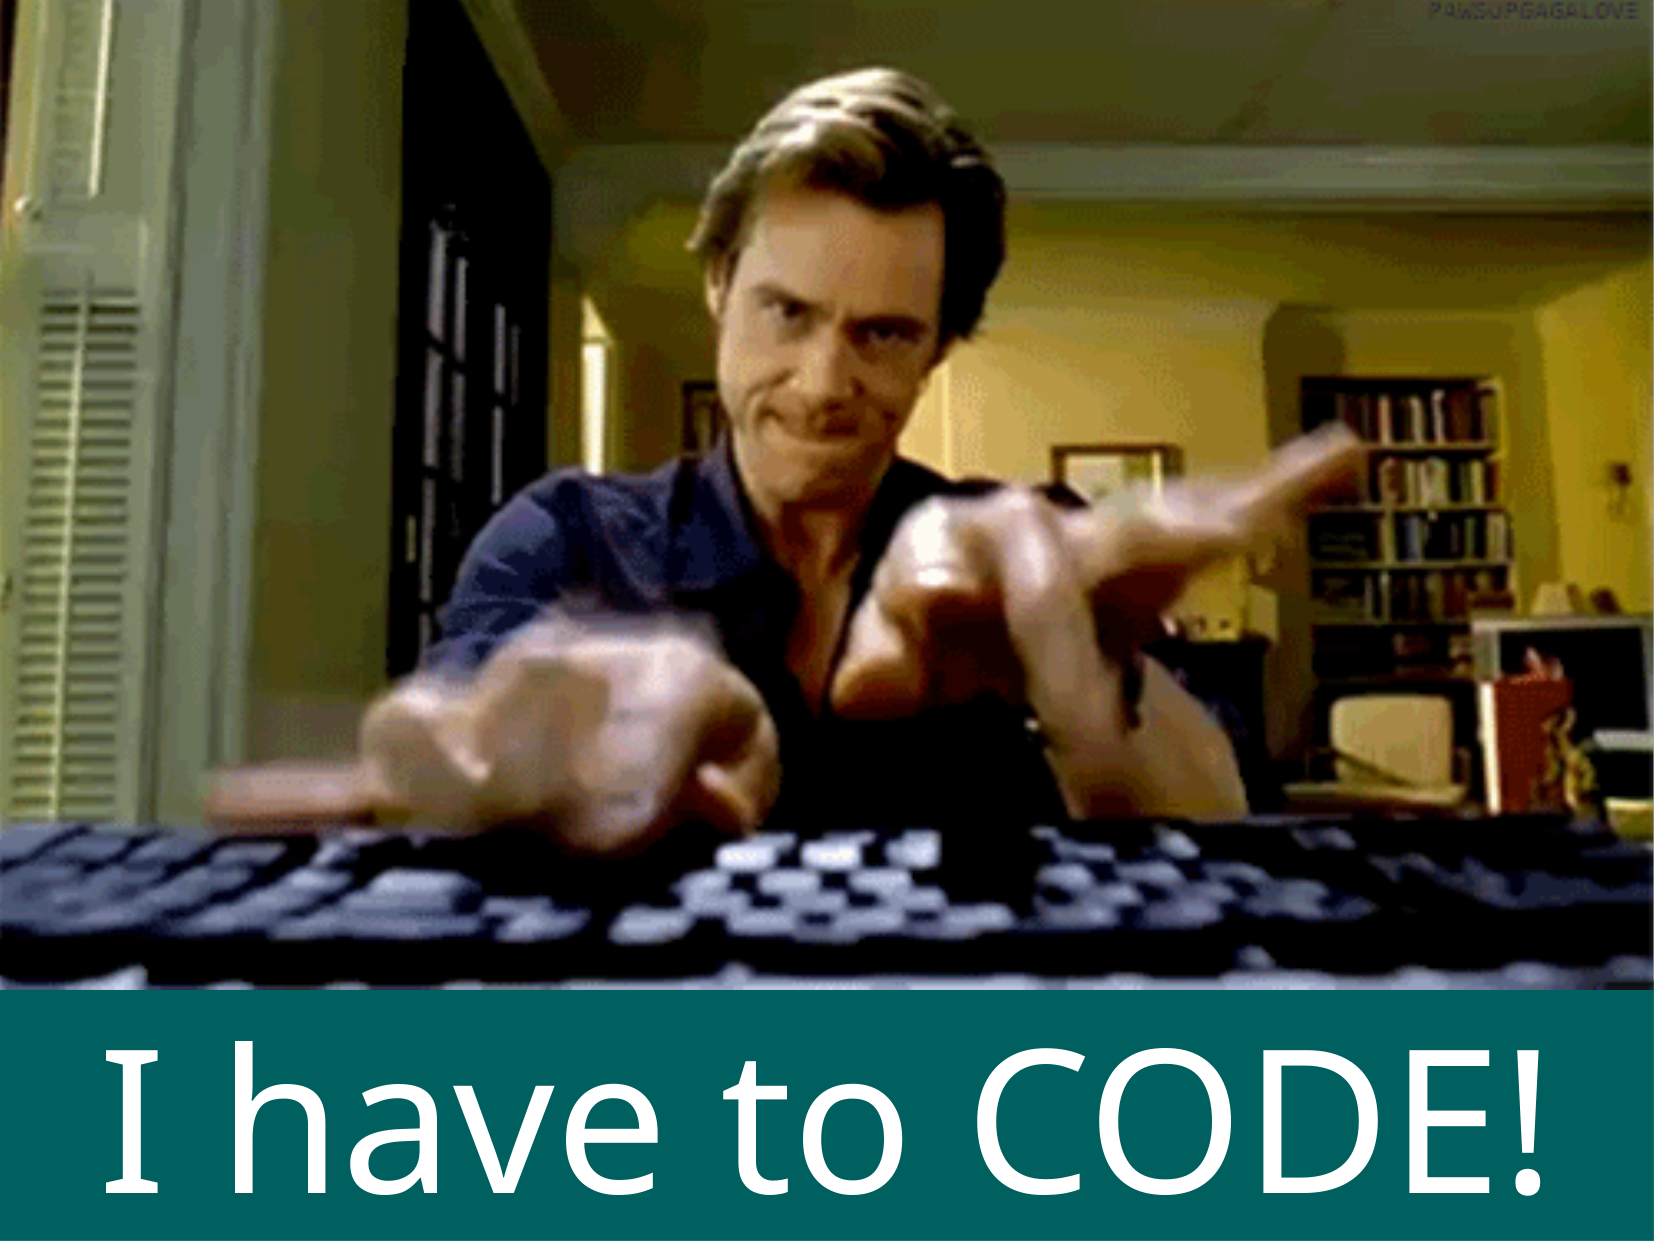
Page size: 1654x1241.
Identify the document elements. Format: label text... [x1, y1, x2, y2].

picture [0, 0, 1654, 990]
text_box I have to CODE! [0, 990, 1654, 1241]
